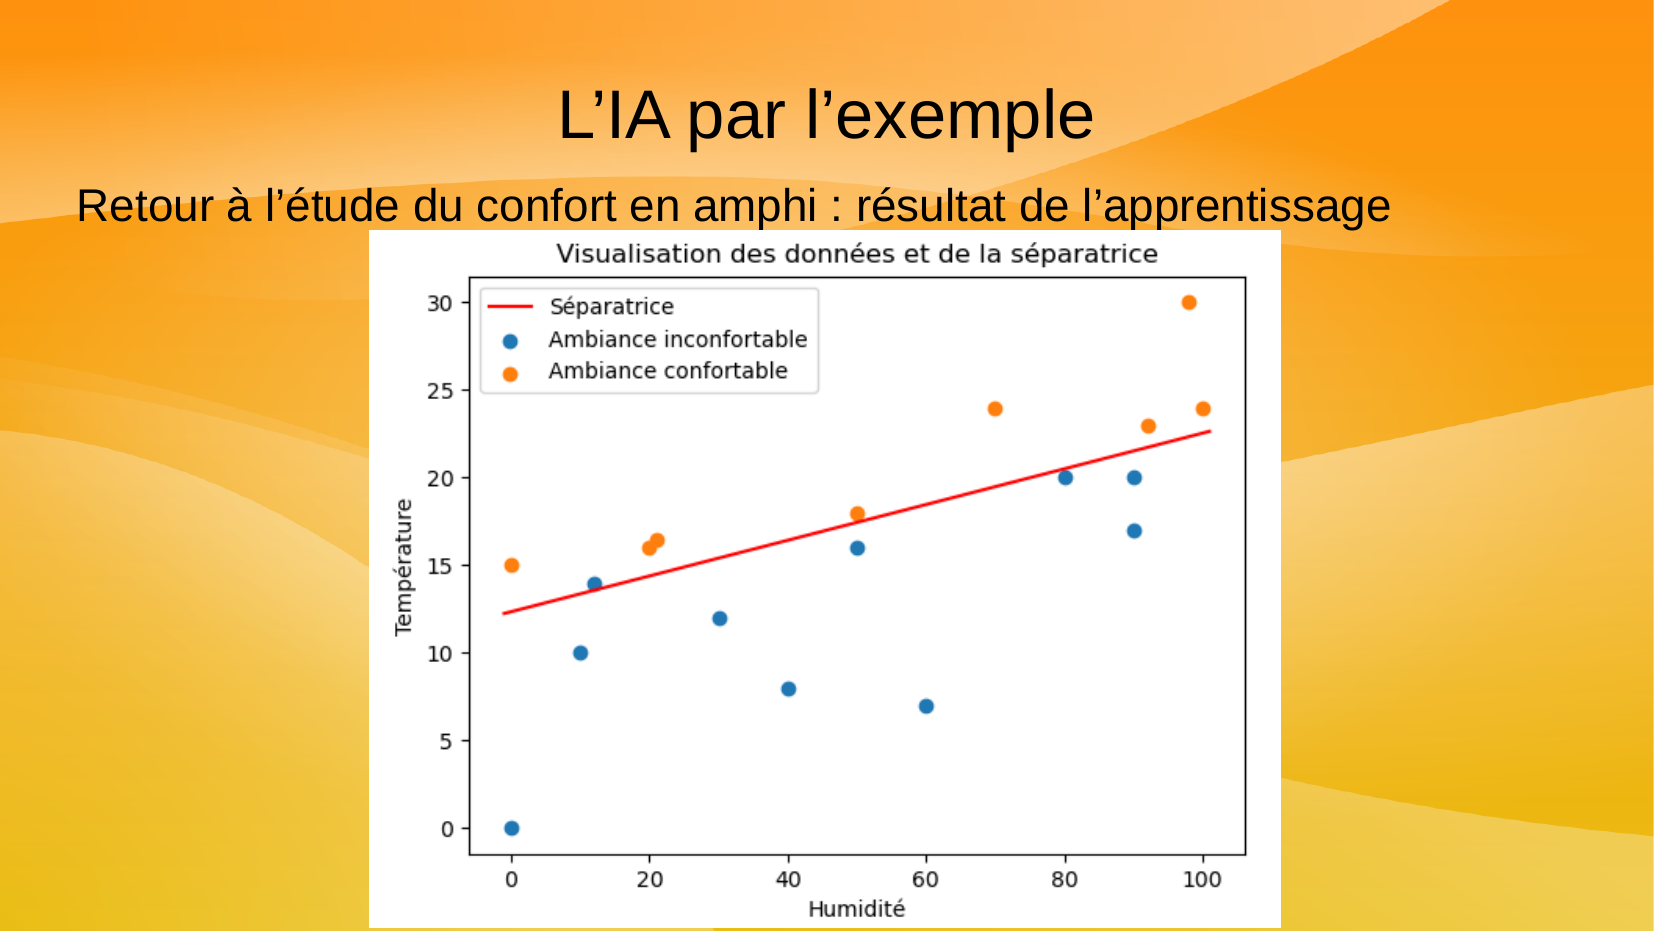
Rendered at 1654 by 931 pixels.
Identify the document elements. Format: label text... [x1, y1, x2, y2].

picture [0, 0, 1654, 931]
subtitle Retour à l’étude du confort en amphi : résultat de l’apprentissage [76, 179, 1565, 928]
title L’IA par l’exemple [82, 37, 1571, 193]
